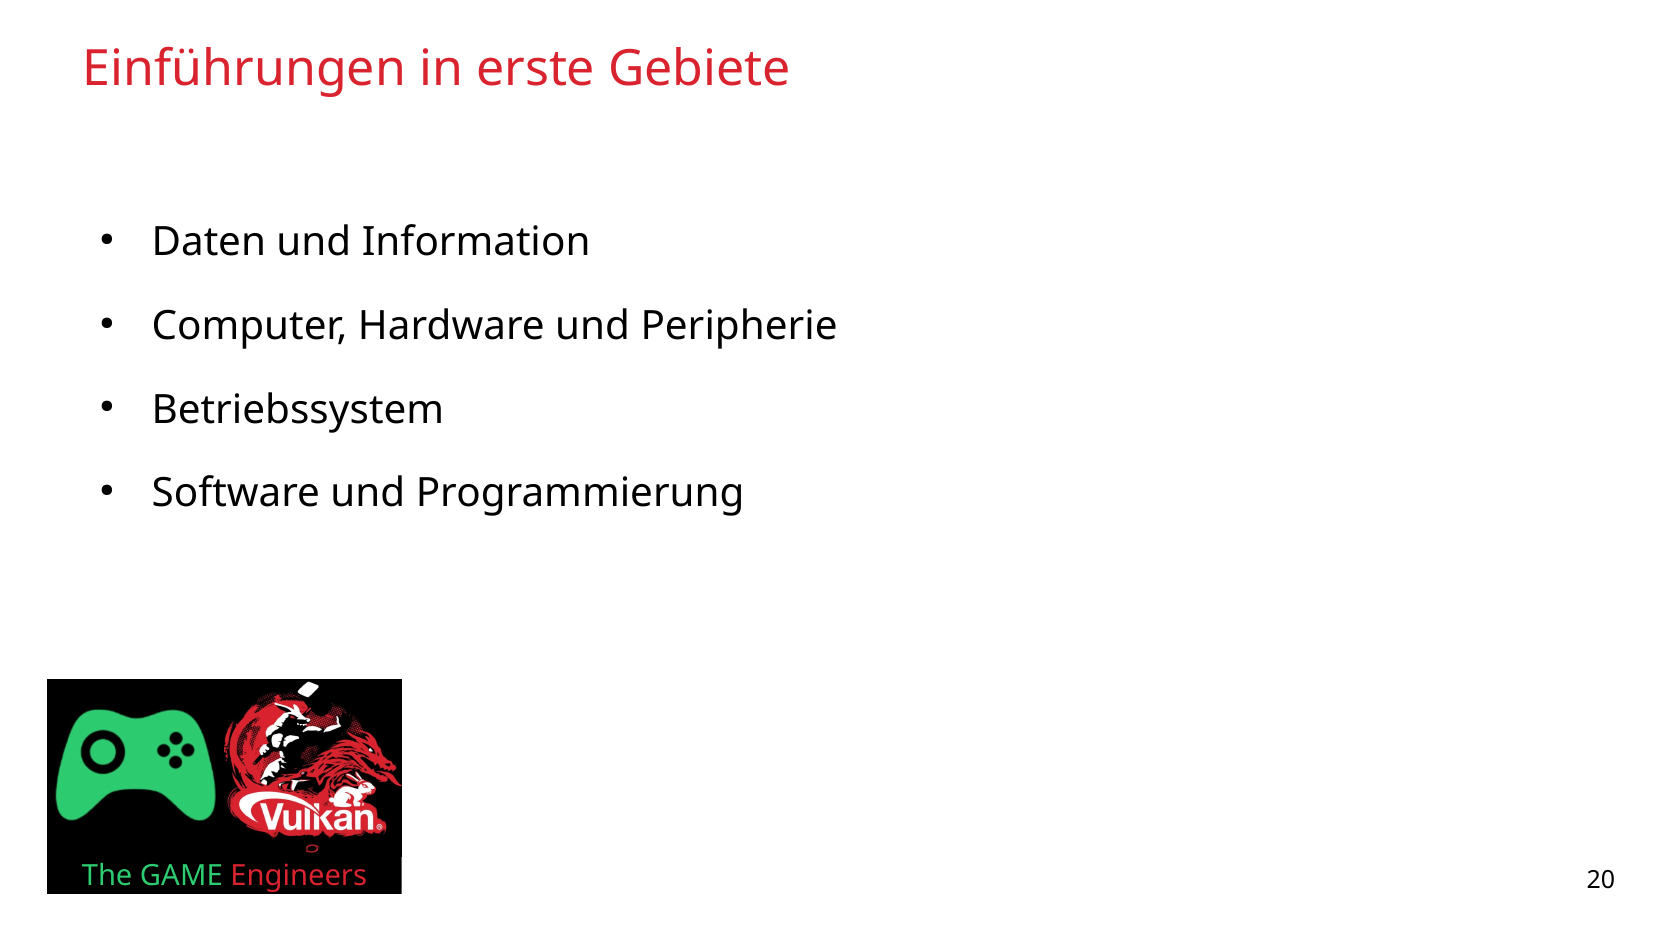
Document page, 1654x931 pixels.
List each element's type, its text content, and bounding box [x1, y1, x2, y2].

list Daten und Information Computer, Hardware und Peripherie Betriebssystem Software und Programmierung [82, 212, 1571, 520]
picture [47, 679, 402, 857]
title Einführungen in erste Gebiete [82, 36, 1571, 96]
